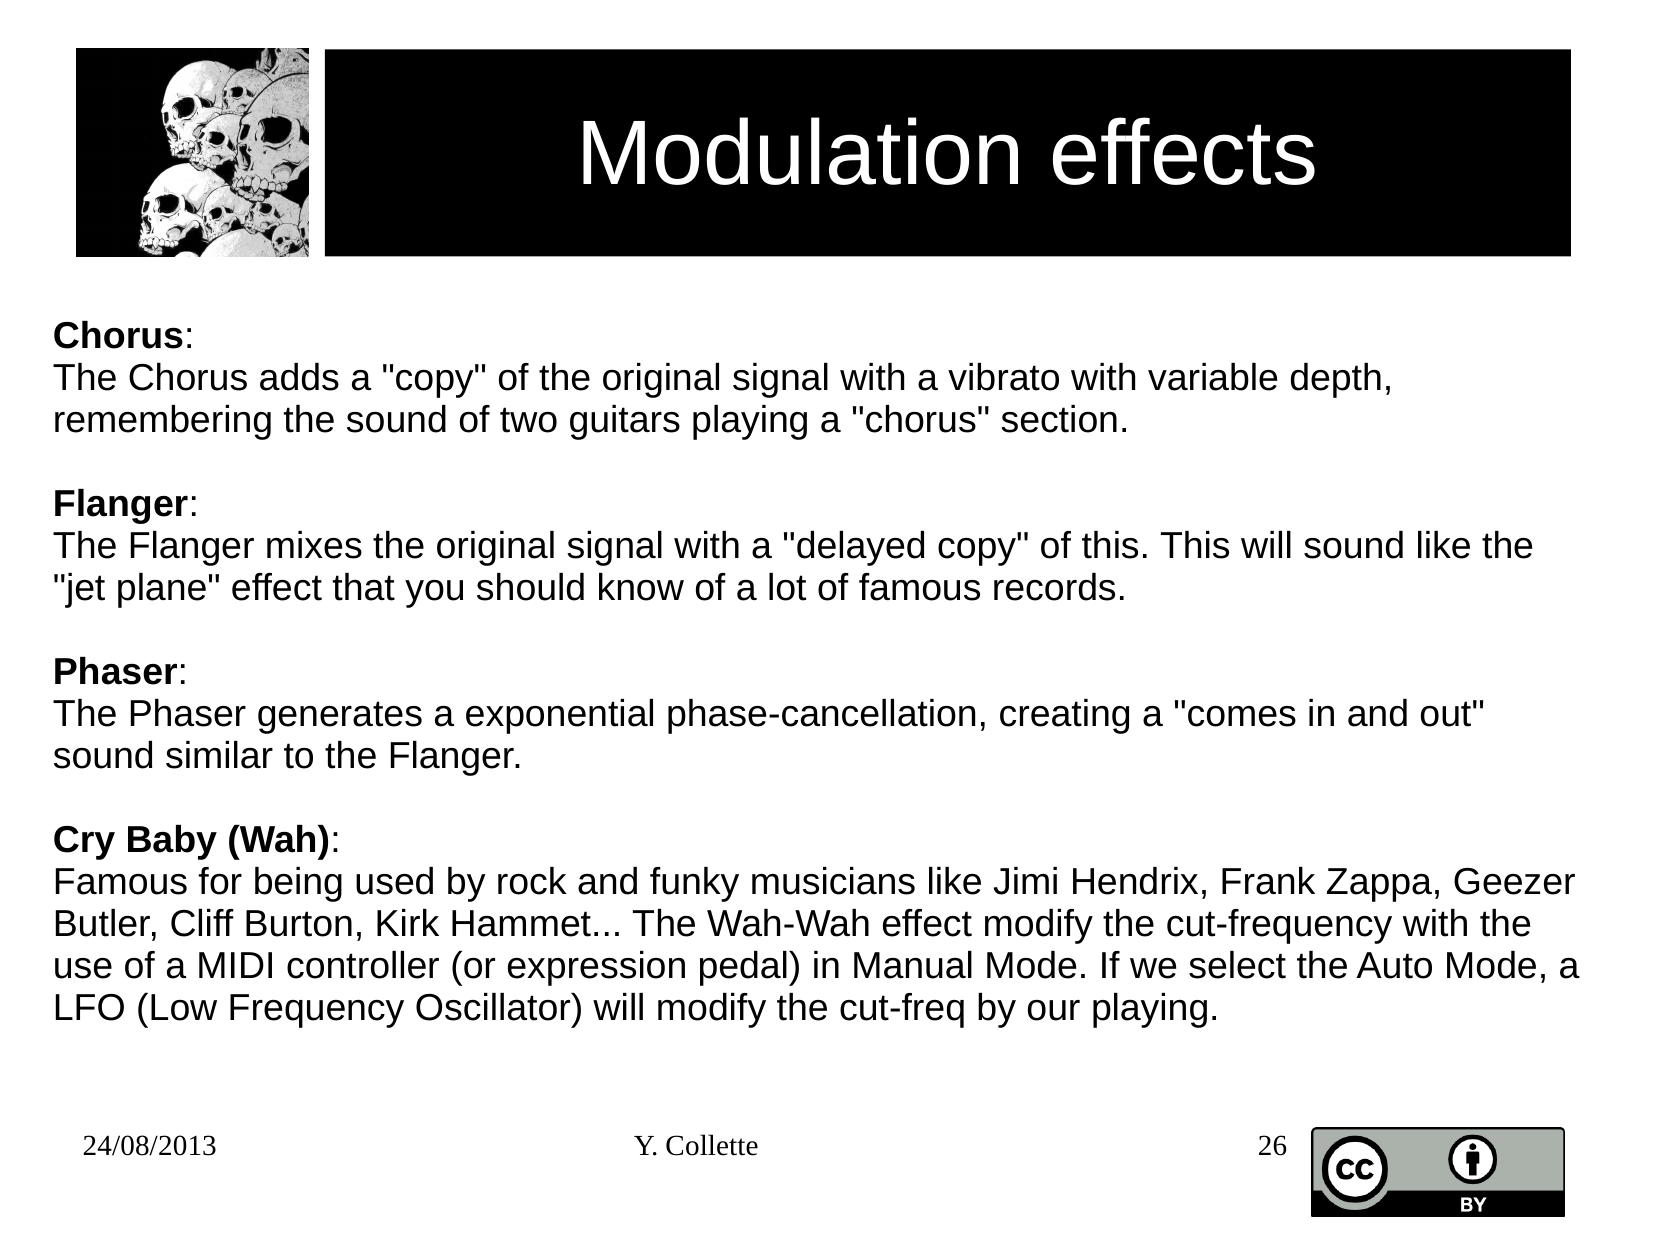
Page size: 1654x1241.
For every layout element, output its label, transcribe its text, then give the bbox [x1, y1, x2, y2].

title Modulation effects [324, 49, 1571, 257]
text_box Chorus: The Chorus adds a "copy" of the original signal with a vibrato with variable depth, remembering the sound of two guitars playing a "chorus" section. Flanger: The Flanger mixes the original signal with a "delayed copy" of this. This will sound like the "jet plane" effect that you should know of a lot of famous records. Phaser: The Phaser generates a exponential phase-cancellation, creating a "comes in and out" sound similar to the Flanger. Cry Baby (Wah): Famous for being used by rock and funky musicians like Jimi Hendrix, Frank Zappa, Geezer Butler, Cliff Burton, Kirk Hammet... The Wah-Wah effect modify the cut-frequency with the use of a MIDI controller (or expression pedal) in Manual Mode. If we select the Auto Mode, a LFO (Low Frequency Oscillator) will modify the cut-freq by our playing. [38, 307, 1613, 1078]
picture [76, 48, 309, 257]
picture [1311, 1127, 1565, 1217]
